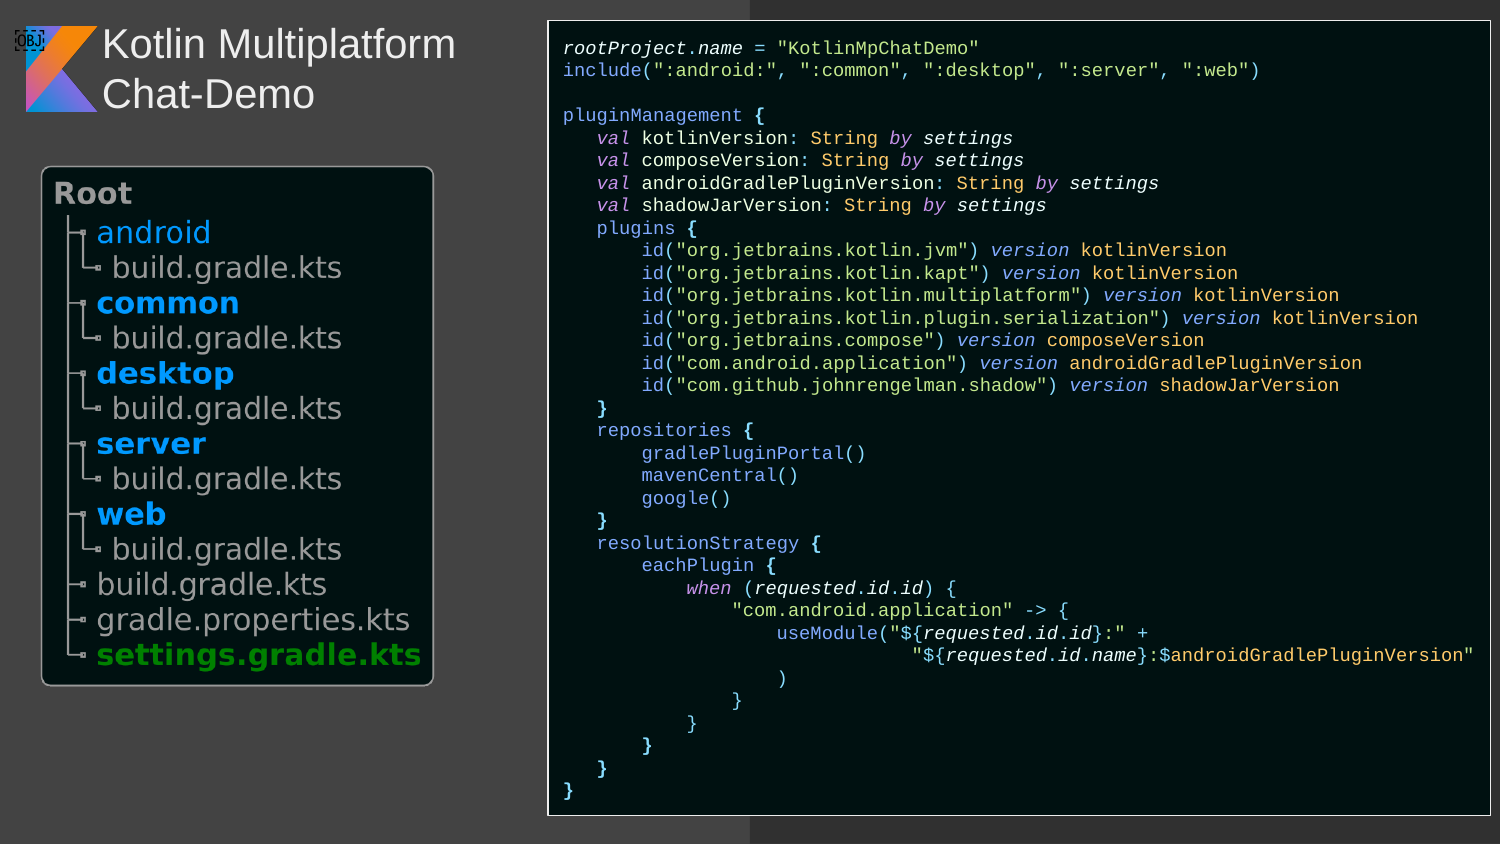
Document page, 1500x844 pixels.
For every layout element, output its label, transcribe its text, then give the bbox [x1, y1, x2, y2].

text_box rootProject.name = "KotlinMpChatDemo" include(":android:", ":common", ":desktop", ":server", ":web") pluginManagement { val kotlinVersion: String by settings val composeVersion: String by settings val androidGradlePluginVersion: String by settings val shadowJarVersion: String by settings plugins { id("org.jetbrains.kotlin.jvm") version kotlinVersion id("org.jetbrains.kotlin.kapt") version kotlinVersion id("org.jetbrains.kotlin.multiplatform") version kotlinVersion id("org.jetbrains.kotlin.plugin.serialization") version kotlinVersion id("org.jetbrains.compose") version composeVersion id("com.android.application") version androidGradlePluginVersion id("com.github.johnrengelman.shadow") version shadowJarVersion } repositories { gradlePluginPortal() mavenCentral() google() } resolutionStrategy { eachPlugin { when (requested.id.id) { "com.android.application" -> { useModule("${requested.id.id}:" + "${requested.id.name}:$androidGradlePluginVersion" ) } } } } } [547, 20, 1491, 816]
picture [26, 132, 463, 714]
picture [26, 26, 98, 112]
